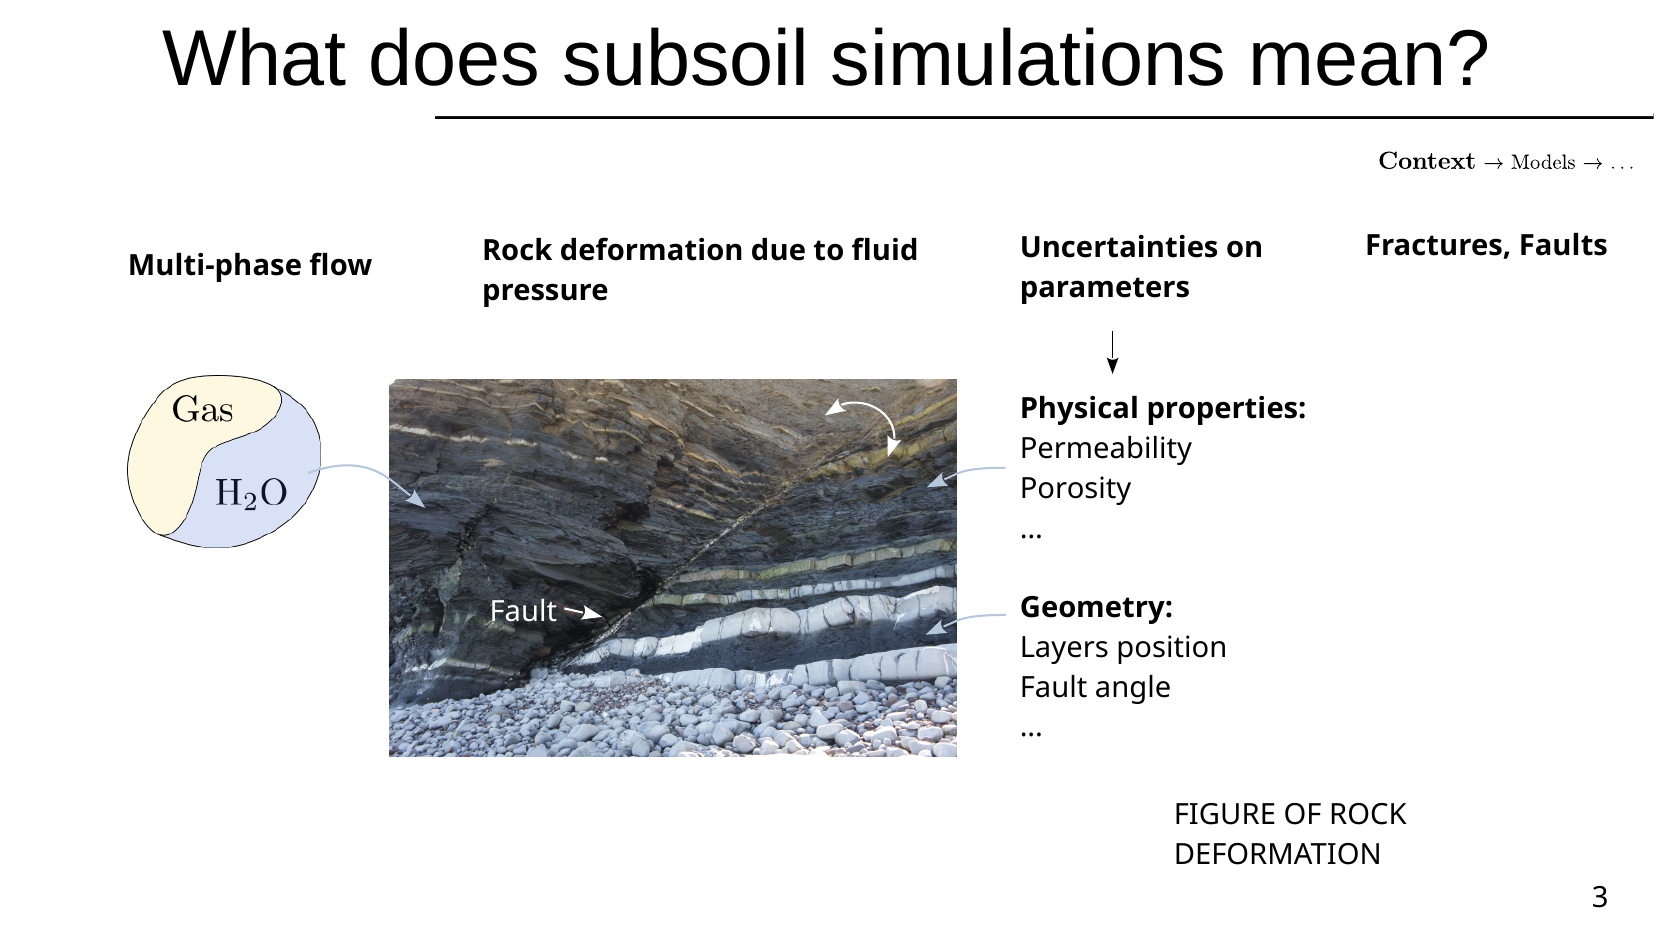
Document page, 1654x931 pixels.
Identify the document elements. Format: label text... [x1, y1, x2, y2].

text_box FIGURE OF ROCK DEFORMATION [1158, 785, 1481, 878]
text_box Multi-phase flow [113, 236, 394, 304]
text_box Rock deformation due to fluid pressure [467, 221, 944, 331]
text_box Fault [474, 582, 610, 637]
picture [1379, 151, 1633, 170]
text_box Fractures, Faults [1350, 216, 1654, 283]
text_box Physical properties: Permeability Porosity … Geometry: Layers position Fault angle ... [1005, 380, 1332, 747]
title What does subsoil simulations mean? [0, 0, 1654, 117]
text_box Uncertainties on parameters [1005, 219, 1333, 341]
picture [375, 379, 957, 758]
picture [127, 375, 321, 548]
